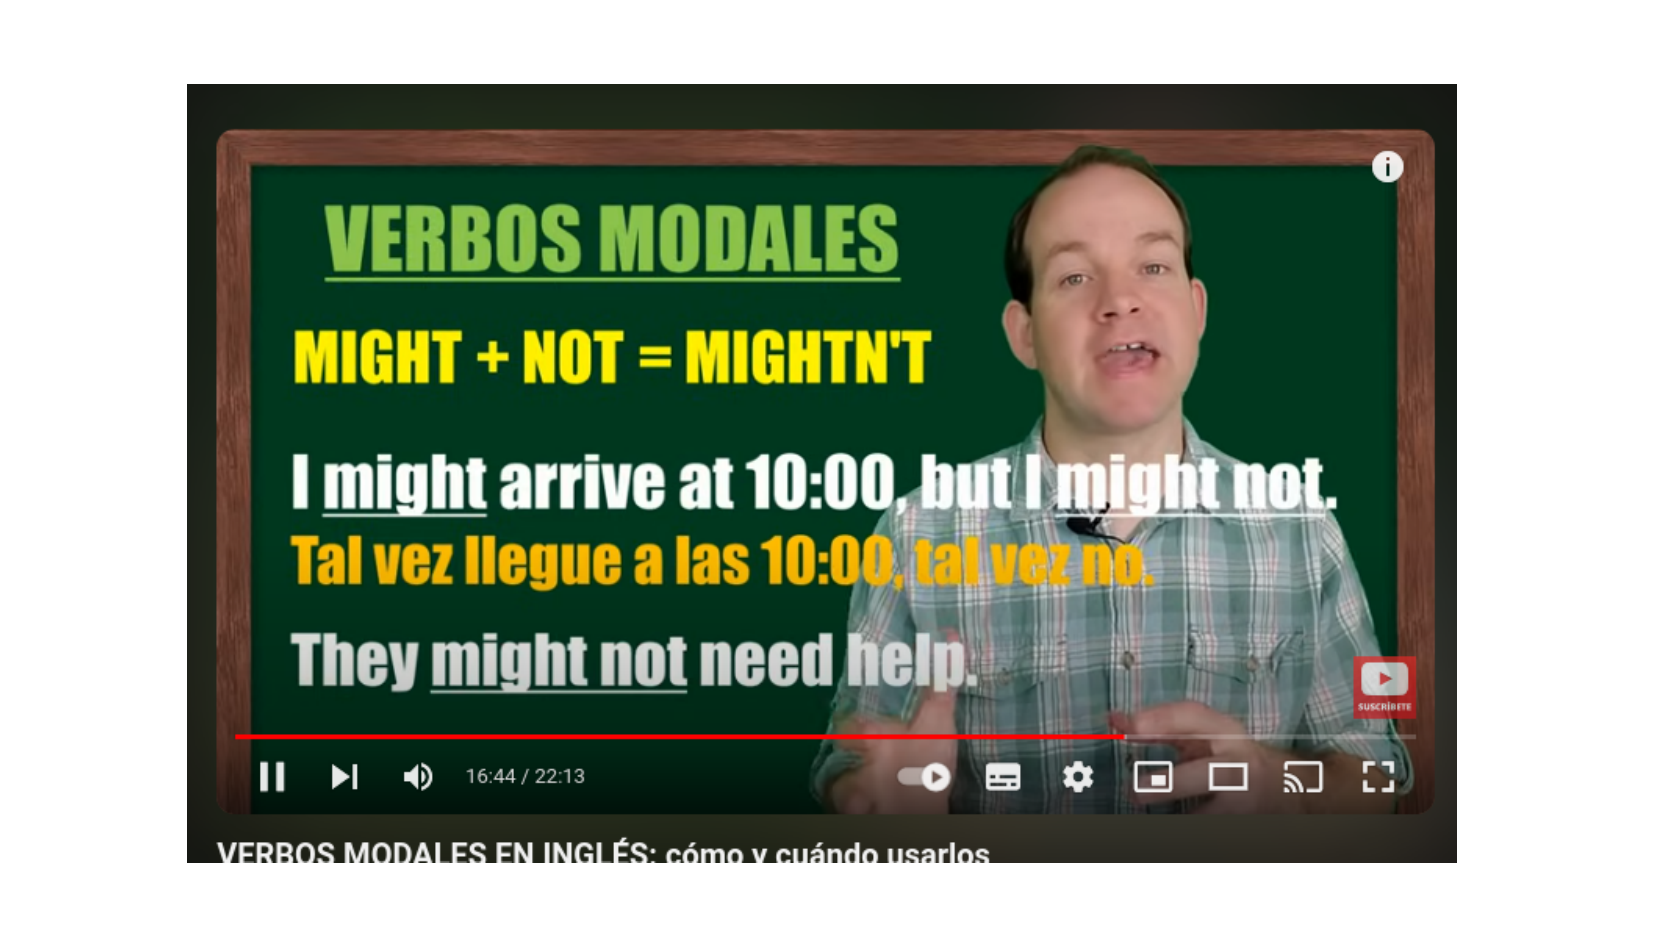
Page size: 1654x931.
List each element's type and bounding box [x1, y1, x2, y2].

picture [187, 84, 1457, 863]
